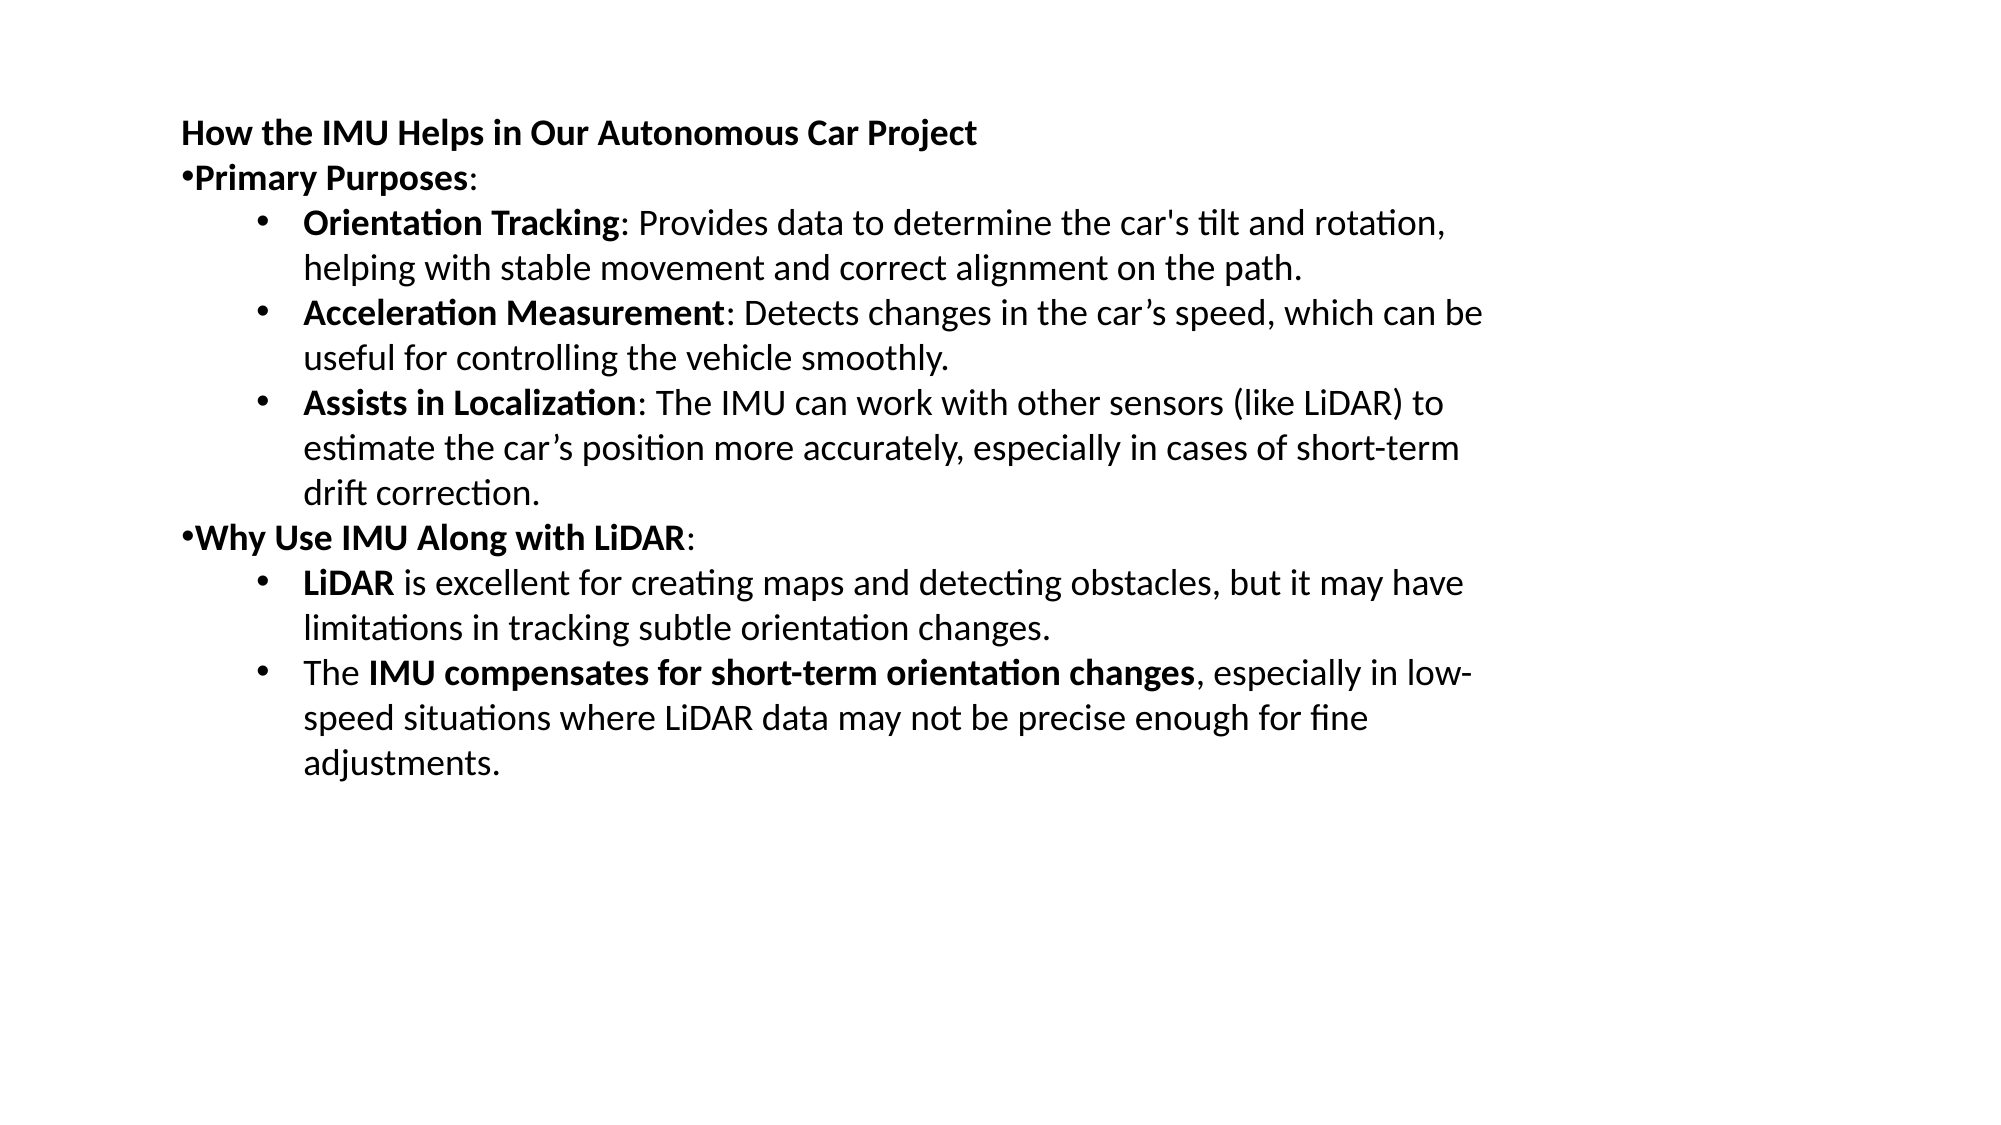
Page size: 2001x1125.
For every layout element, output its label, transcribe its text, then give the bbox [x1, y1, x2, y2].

text_box How the IMU Helps in Our Autonomous Car Project Primary Purposes: Orientation Tracking: Provides data to determine the car's tilt and rotation, helping with stable movement and correct alignment on the path. Acceleration Measurement: Detects changes in the car’s speed, which can be useful for controlling the vehicle smoothly. Assists in Localization: The IMU can work with other sensors (like LiDAR) to estimate the car’s position more accurately, especially in cases of short-term drift correction. Why Use IMU Along with LiDAR: LiDAR is excellent for creating maps and detecting obstacles, but it may have limitations in tracking subtle orientation changes. The IMU compensates for short-term orientation changes, especially in low-speed situations where LiDAR data may not be precise enough for fine adjustments. [166, 100, 1501, 791]
